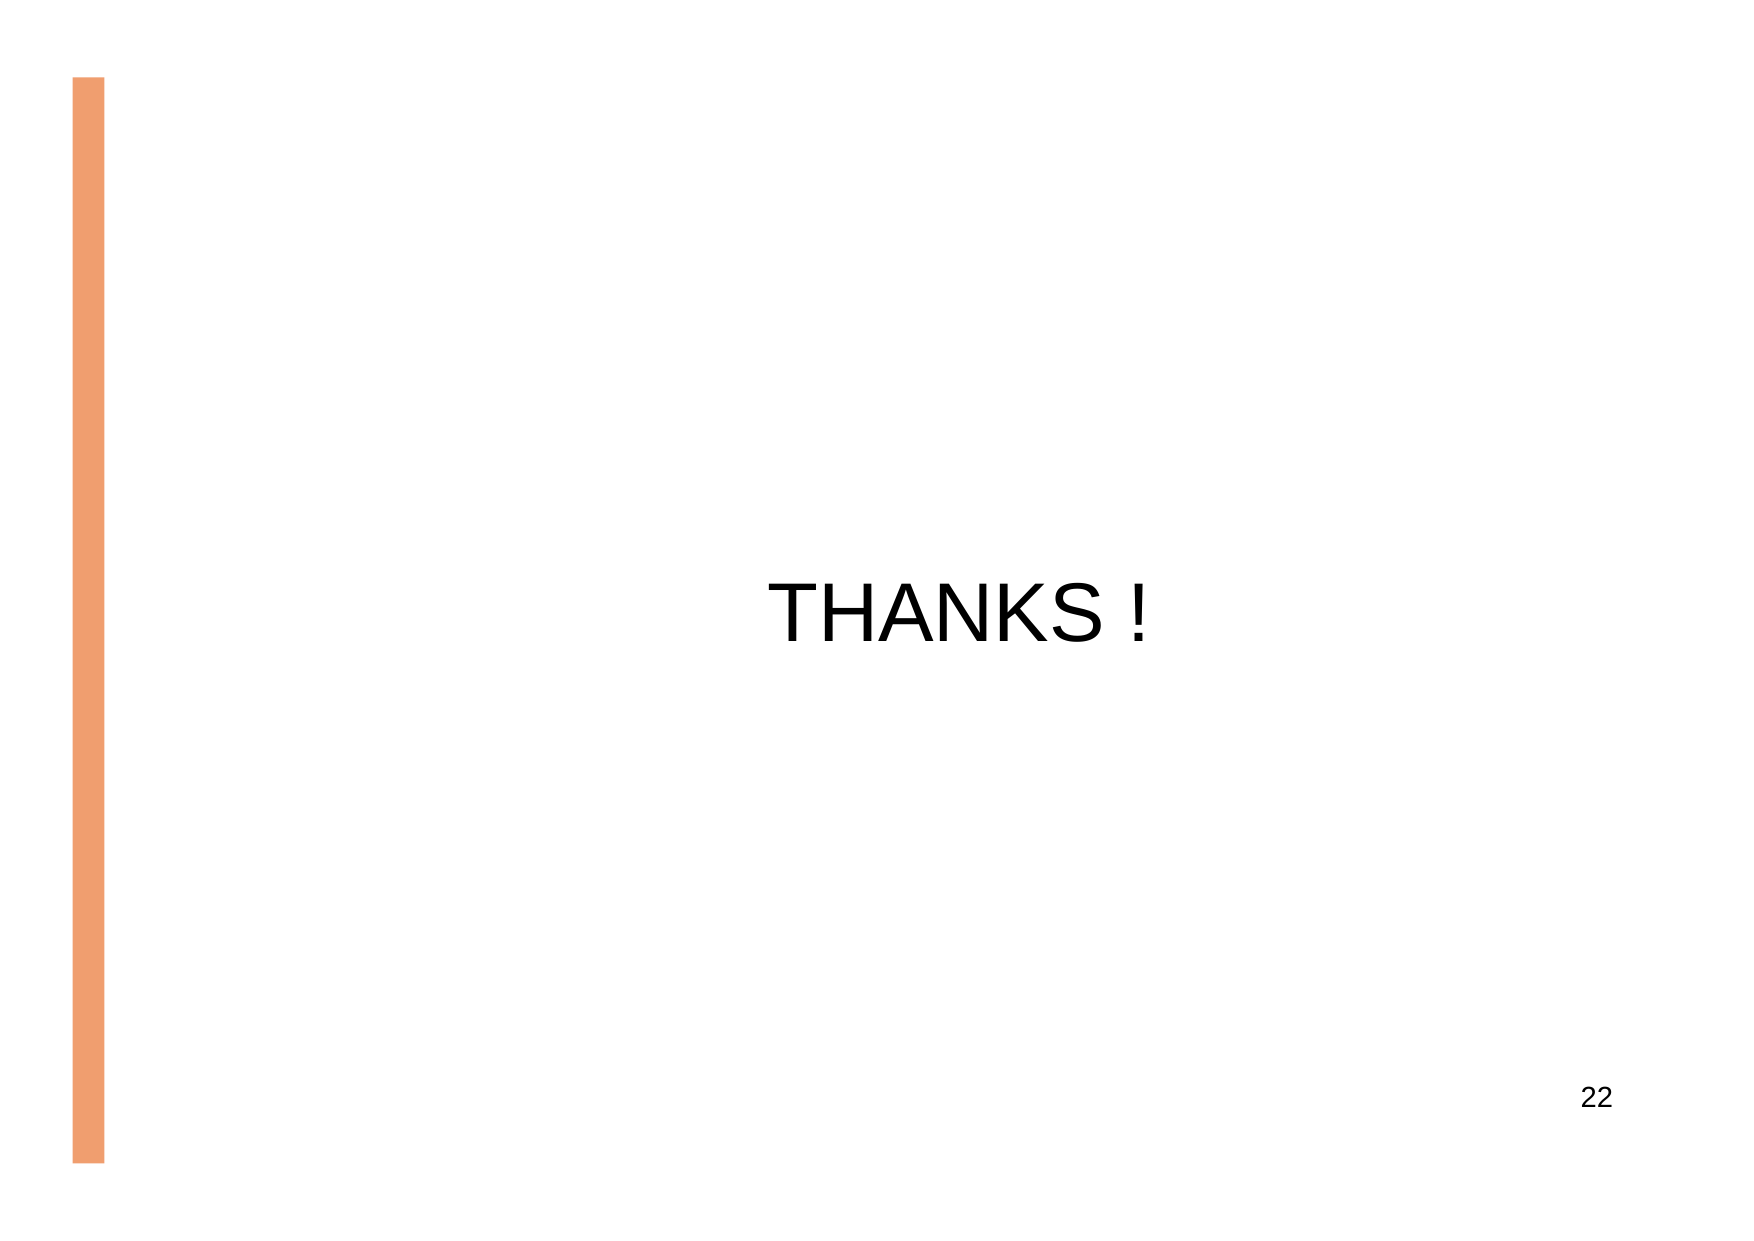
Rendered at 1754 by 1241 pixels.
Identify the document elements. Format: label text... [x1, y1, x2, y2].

text_box THANKS ! [753, 558, 1246, 667]
text_box [72, 77, 105, 1164]
